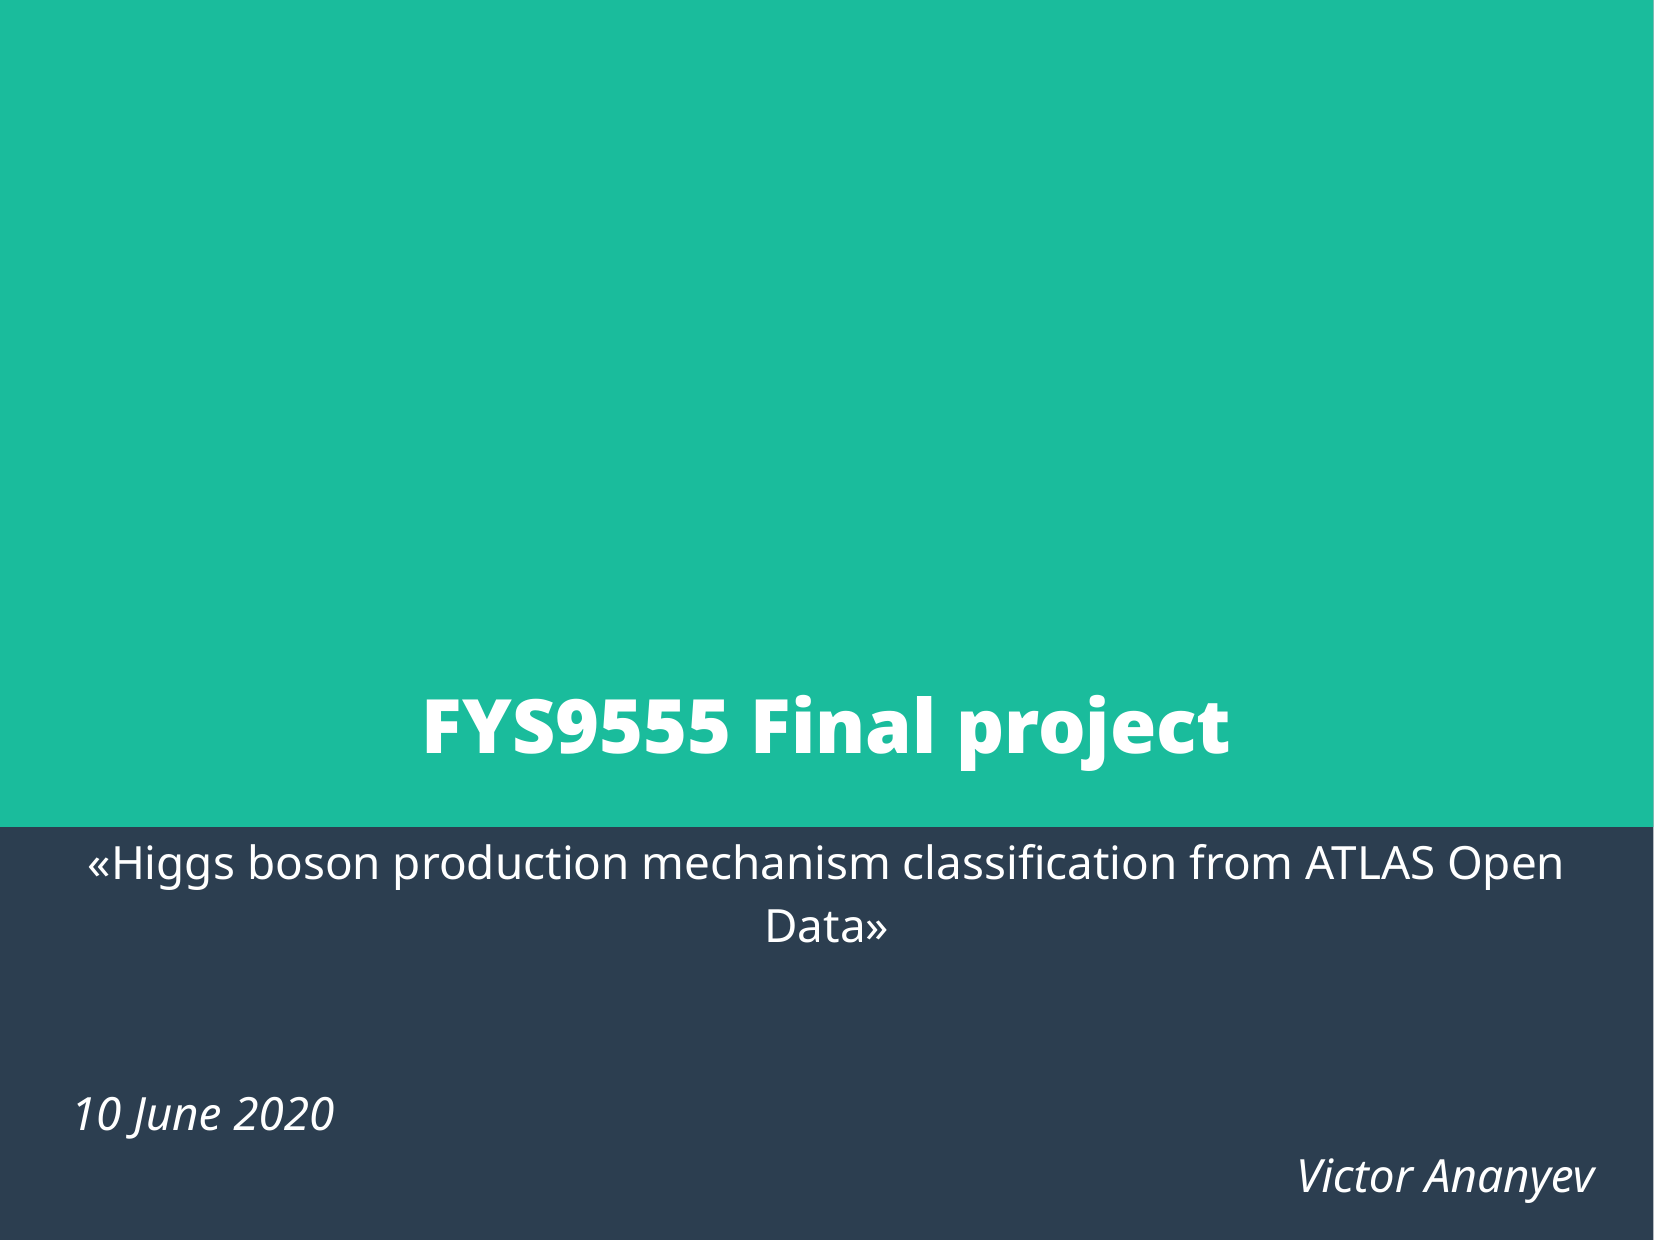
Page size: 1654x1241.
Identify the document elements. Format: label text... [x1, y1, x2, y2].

title FYS9555 Final project [59, 620, 1595, 778]
subtitle «Higgs boson production mechanism classification from ATLAS Open Data» 10 June 2020 Victor Ananyev [59, 856, 1595, 1182]
